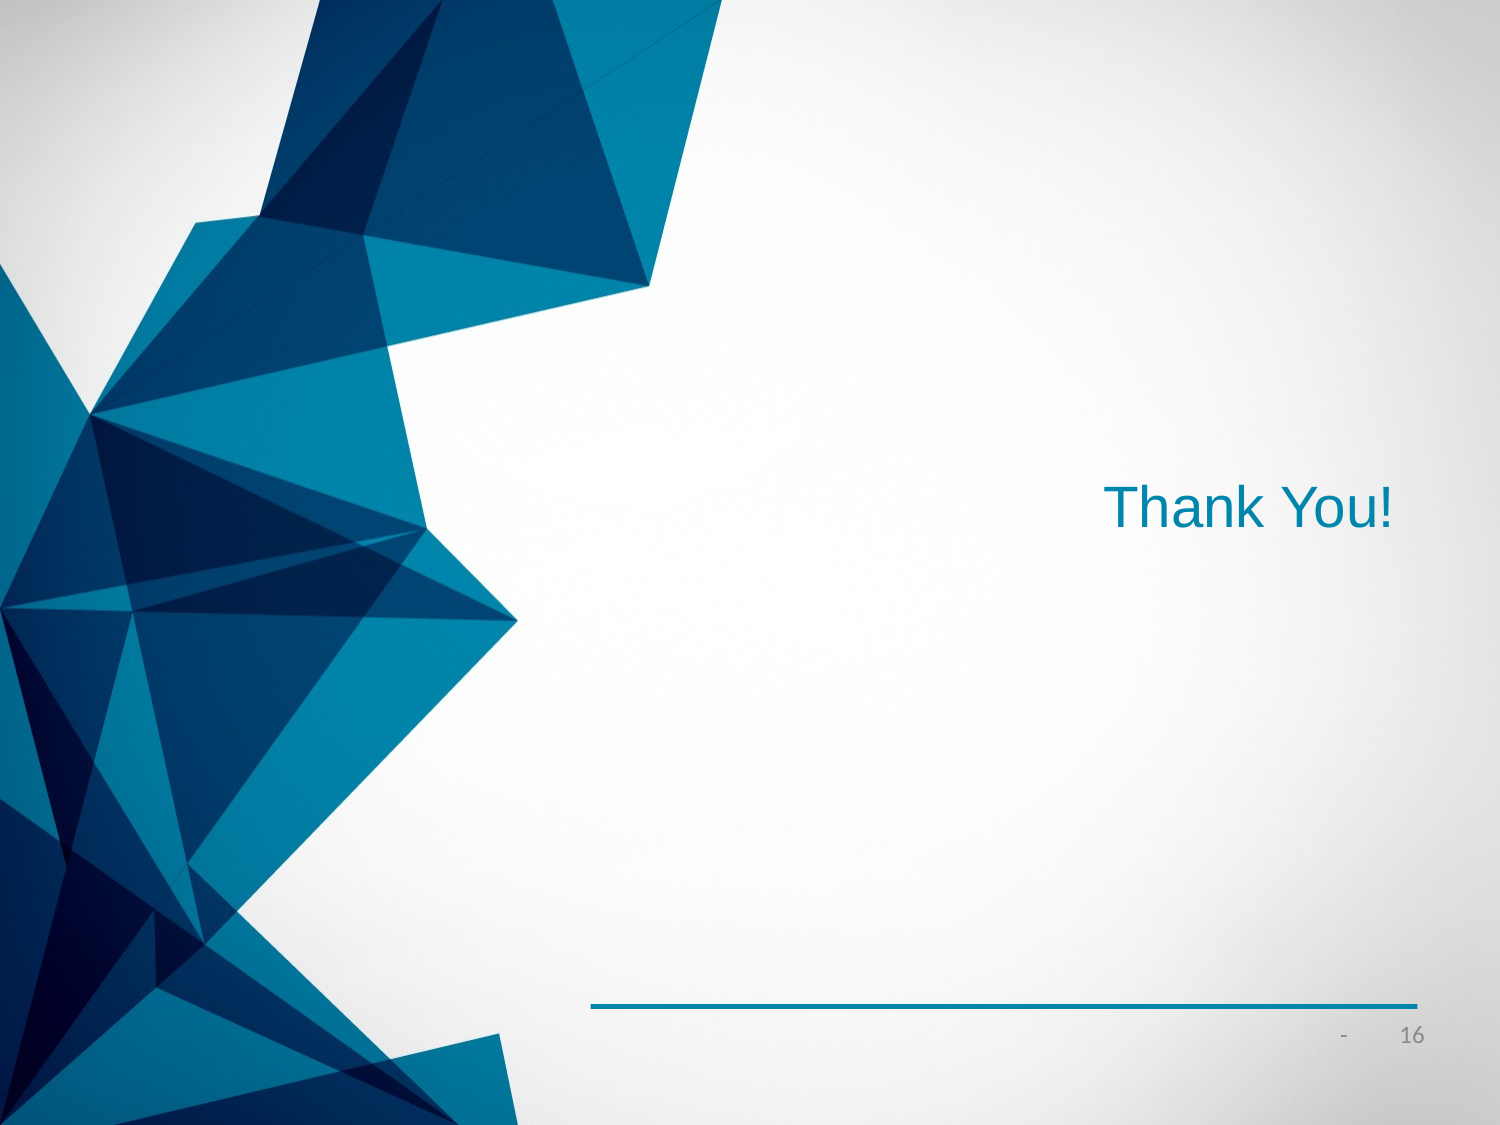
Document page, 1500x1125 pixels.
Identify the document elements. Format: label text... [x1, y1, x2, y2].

picture [0, 0, 1500, 1125]
title Thank You! [679, 413, 1396, 602]
